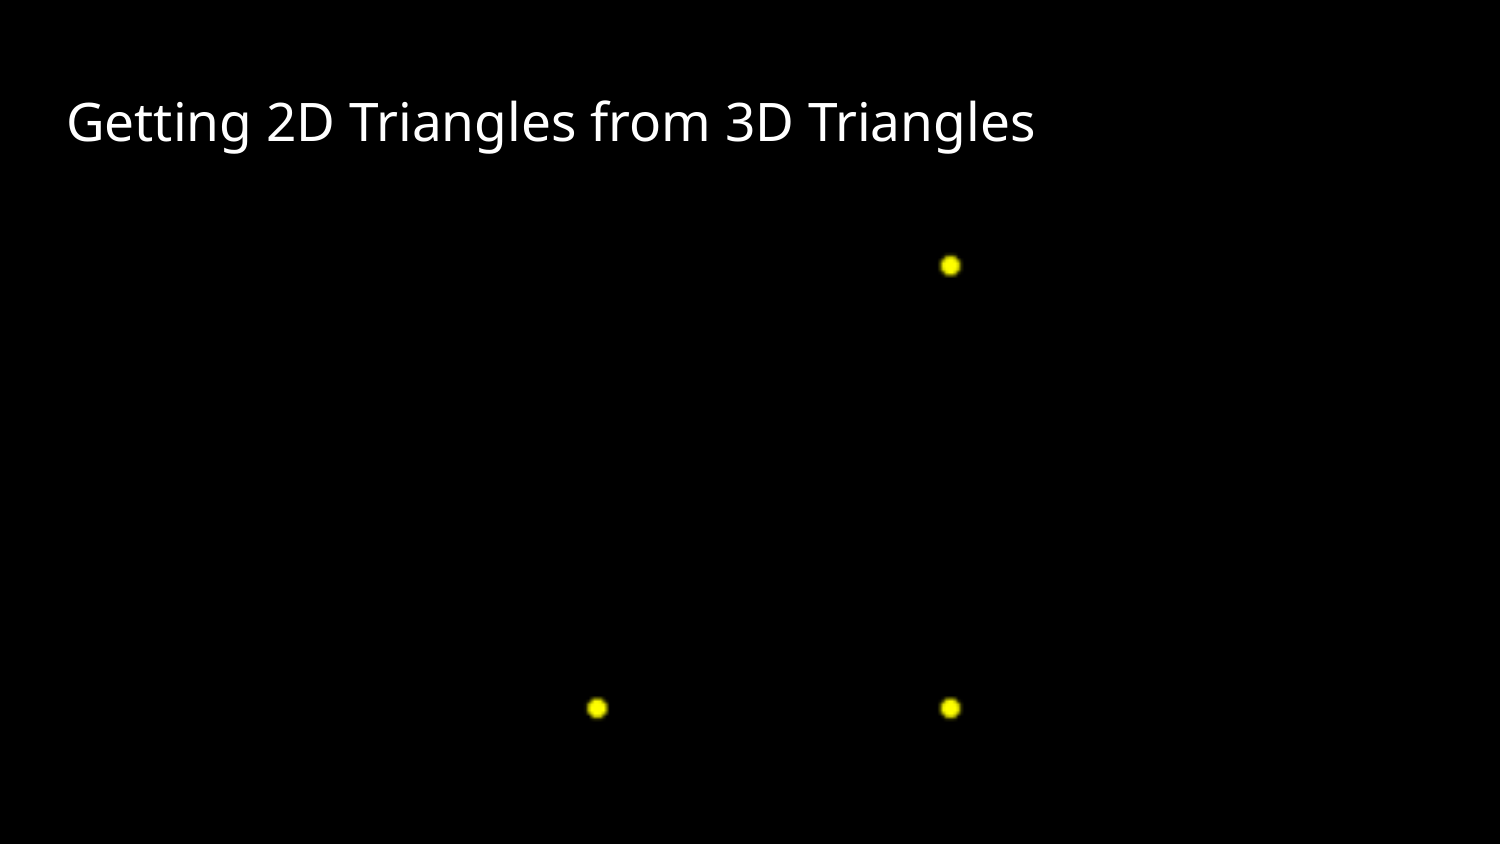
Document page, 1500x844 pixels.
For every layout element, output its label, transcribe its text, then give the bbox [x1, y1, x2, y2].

title Getting 2D Triangles from 3D Triangles [51, 72, 1449, 167]
picture [456, 182, 1054, 824]
